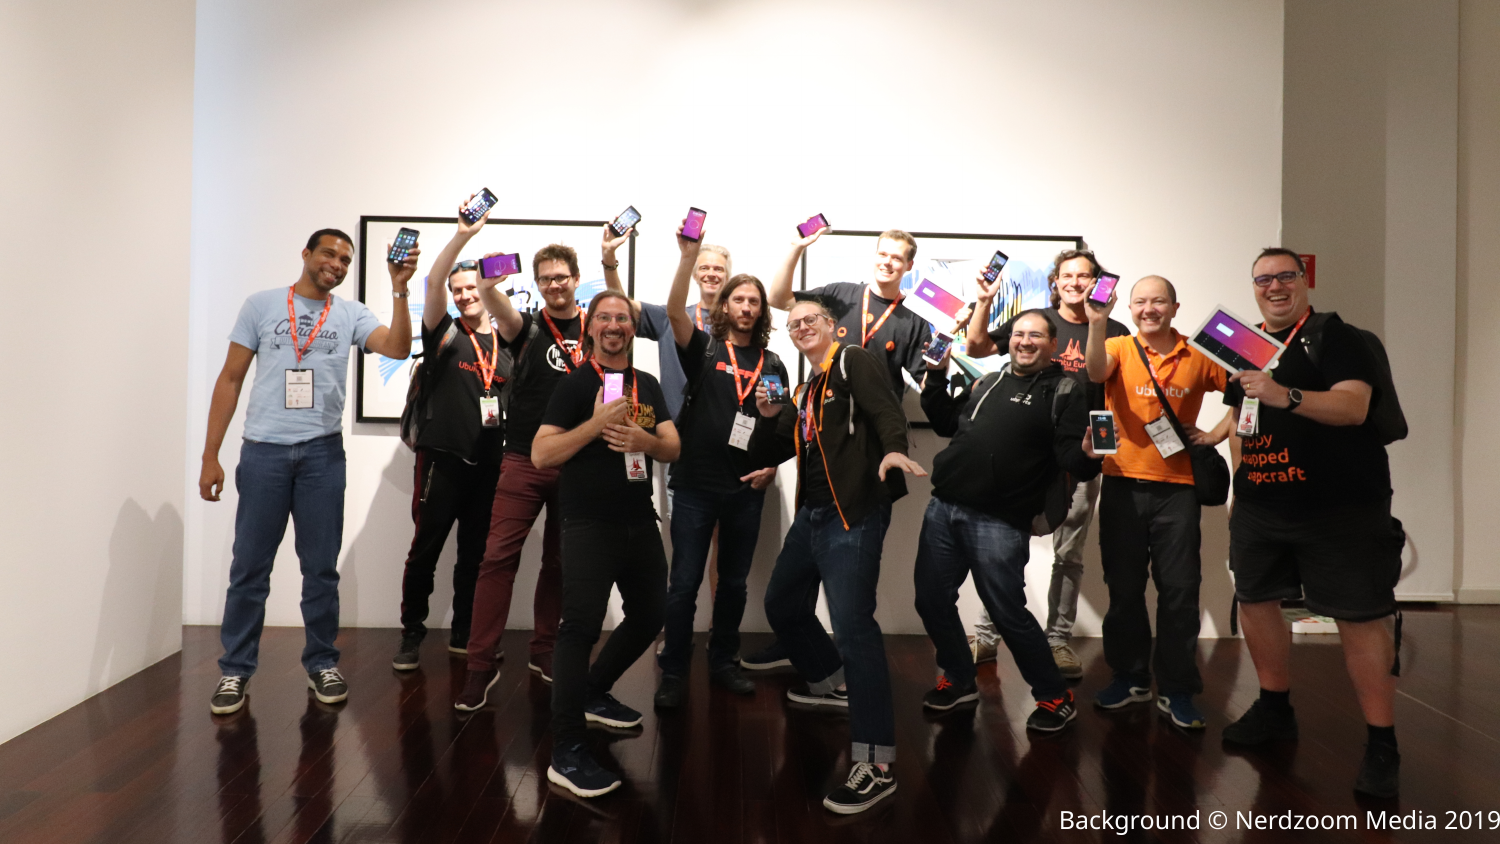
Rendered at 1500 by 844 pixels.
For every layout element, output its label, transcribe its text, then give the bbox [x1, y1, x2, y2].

picture [0, 0, 1500, 844]
text_box Background © Nerdzoom Media 2019 [1044, 795, 1497, 838]
